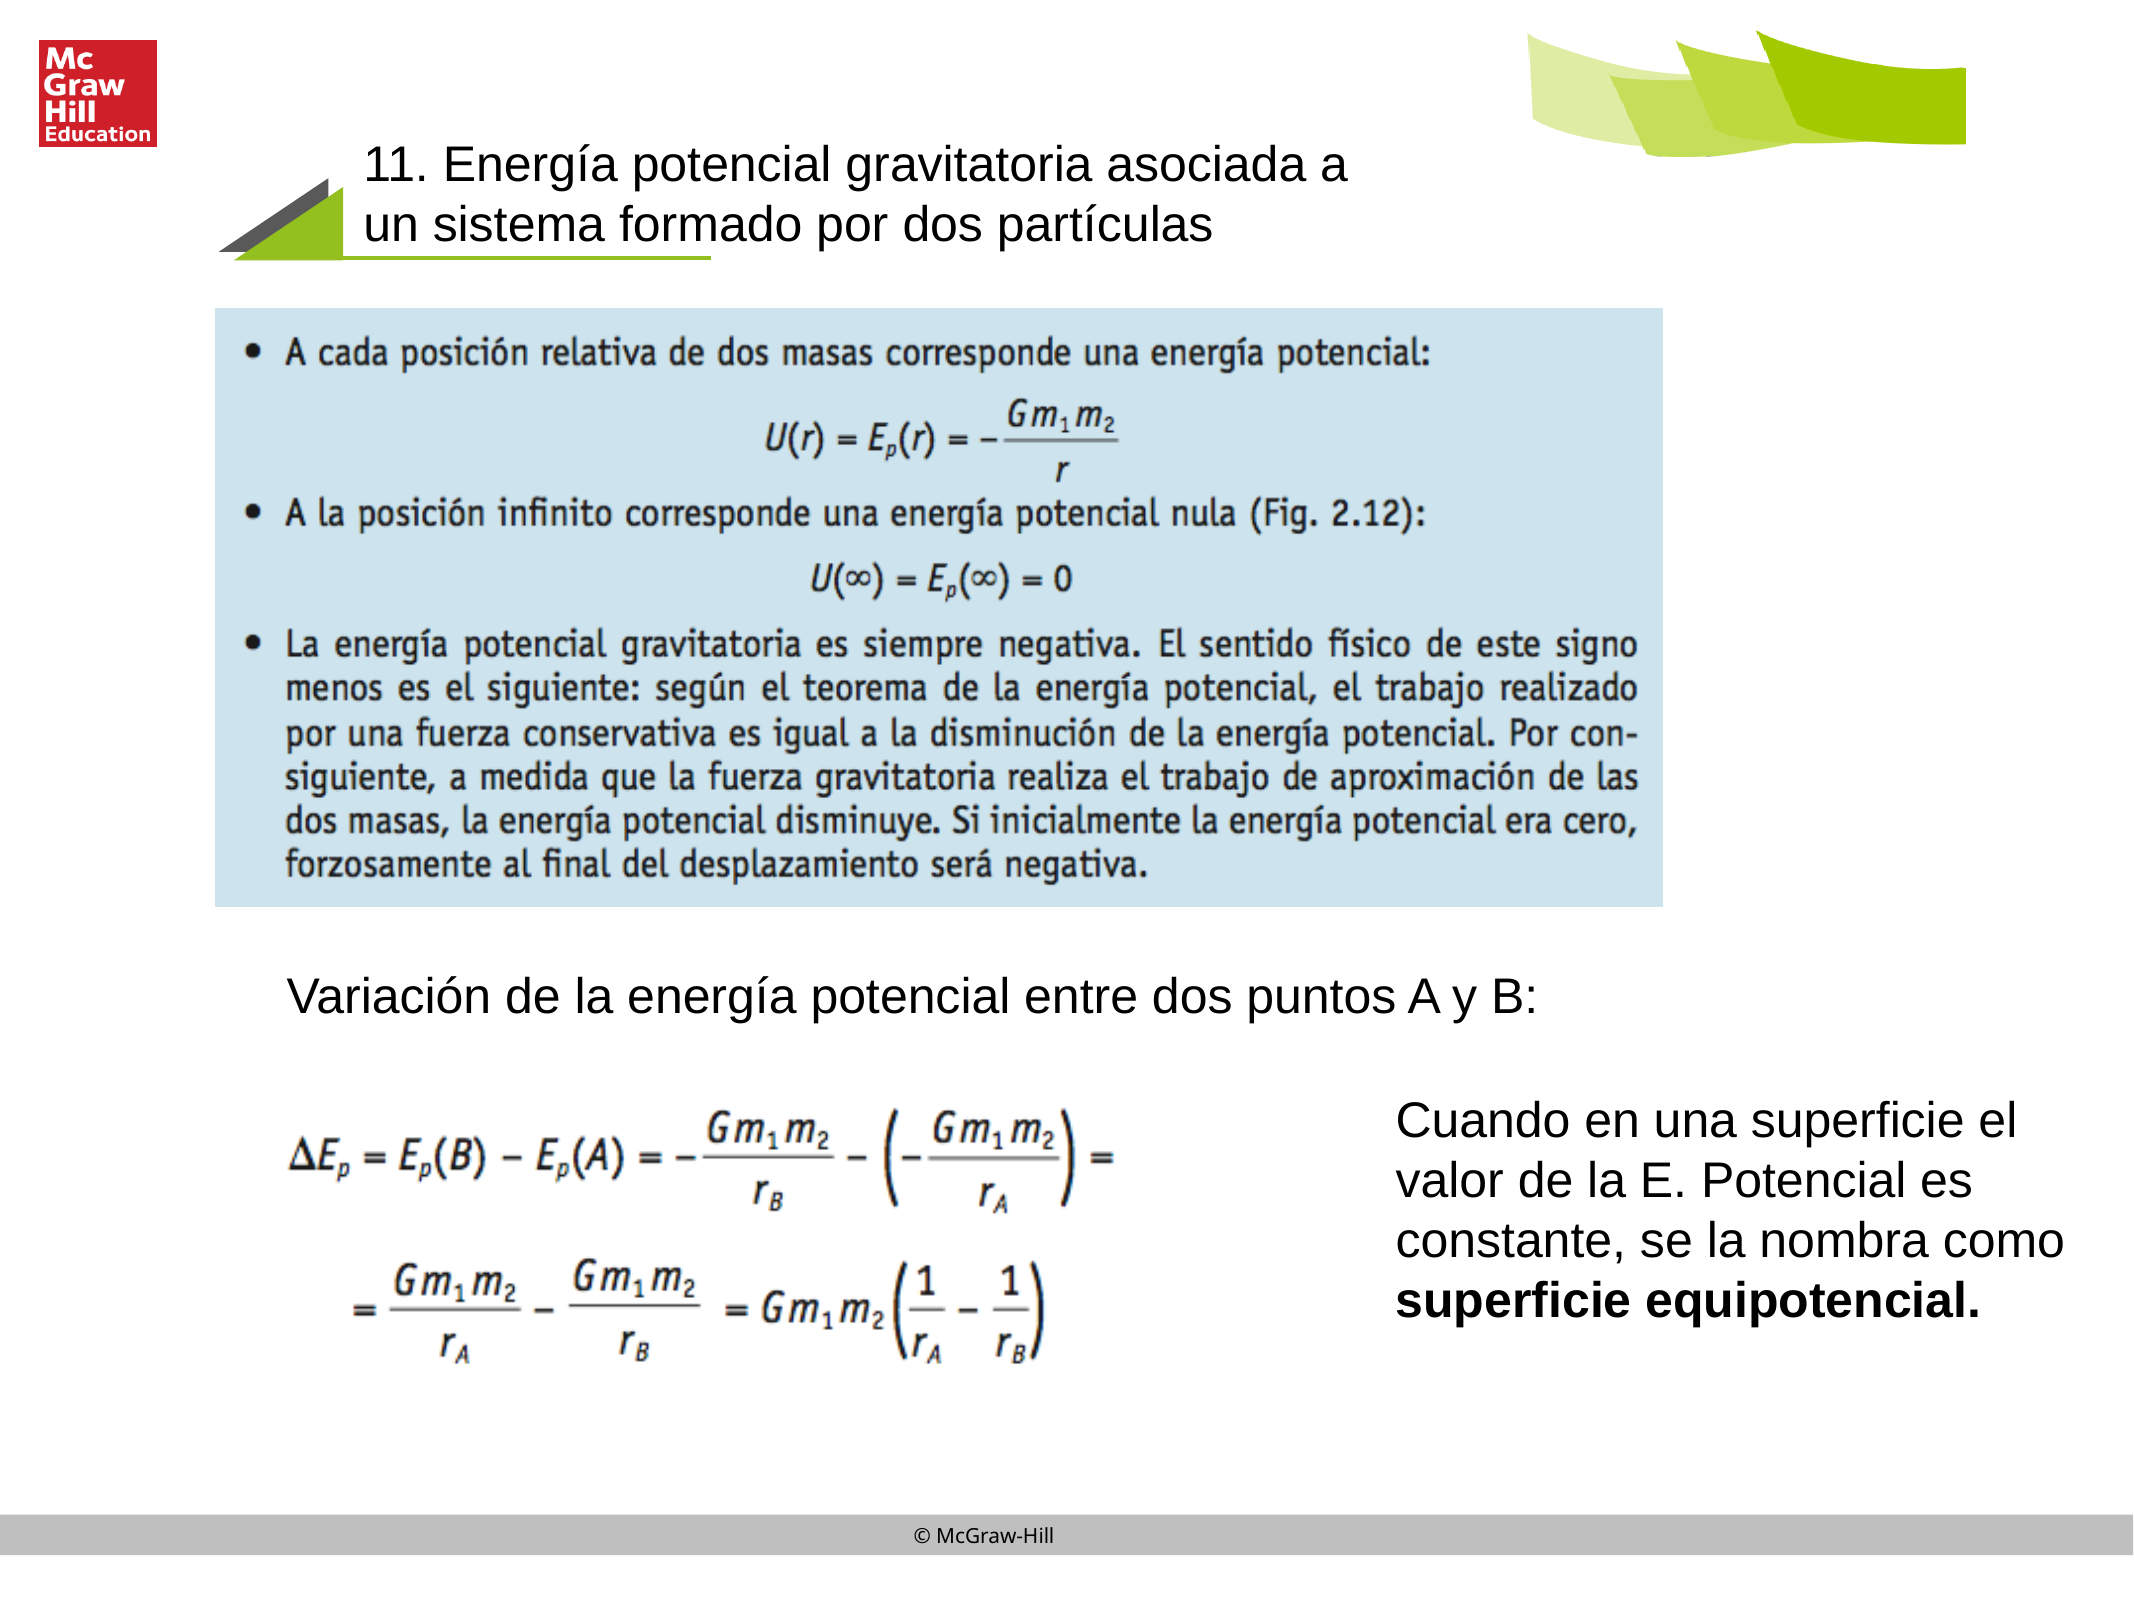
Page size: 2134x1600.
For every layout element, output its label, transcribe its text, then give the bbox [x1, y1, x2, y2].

text_box Cuando en una superficie el valor de la E. Potencial es constante, se la nombra como superficie equipotencial. [1387, 1079, 2134, 1337]
picture [39, 40, 157, 147]
picture [215, 308, 1663, 907]
text_box [218, 178, 344, 261]
text_box © McGraw-Hill [707, 1514, 1261, 1555]
text_box [0, 1514, 2134, 1556]
picture [268, 1093, 1164, 1380]
text_box 11. Energía potencial gravitatoria asociada a un sistema formado por dos partículas [355, 123, 1372, 261]
picture [1387, 30, 1966, 157]
text_box Variación de la energía potencial entre dos puntos A y B: [107, 955, 1719, 1032]
